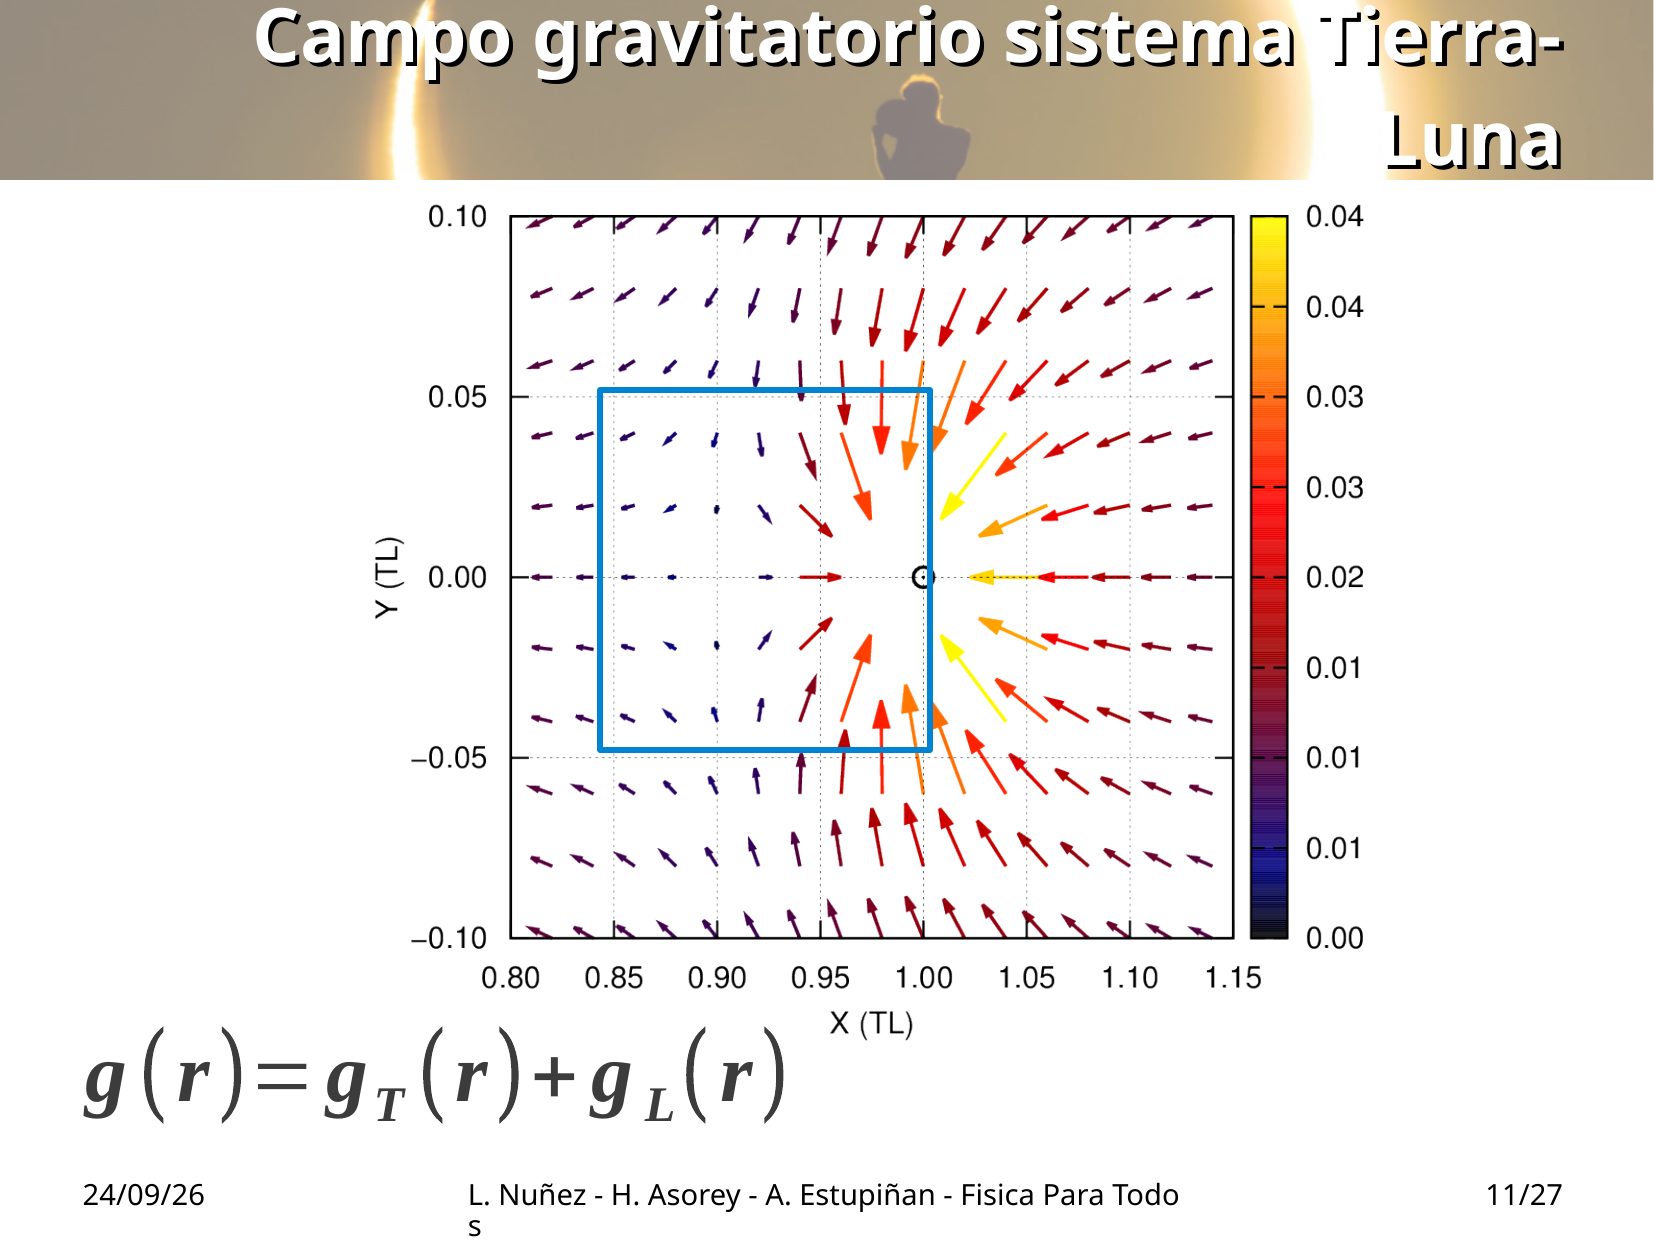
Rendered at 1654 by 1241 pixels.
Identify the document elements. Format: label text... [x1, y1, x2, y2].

chart [71, 1020, 802, 1132]
picture [0, 0, 1654, 1141]
title Campo gravitatorio sistema Tierra-Luna [75, 19, 1564, 151]
